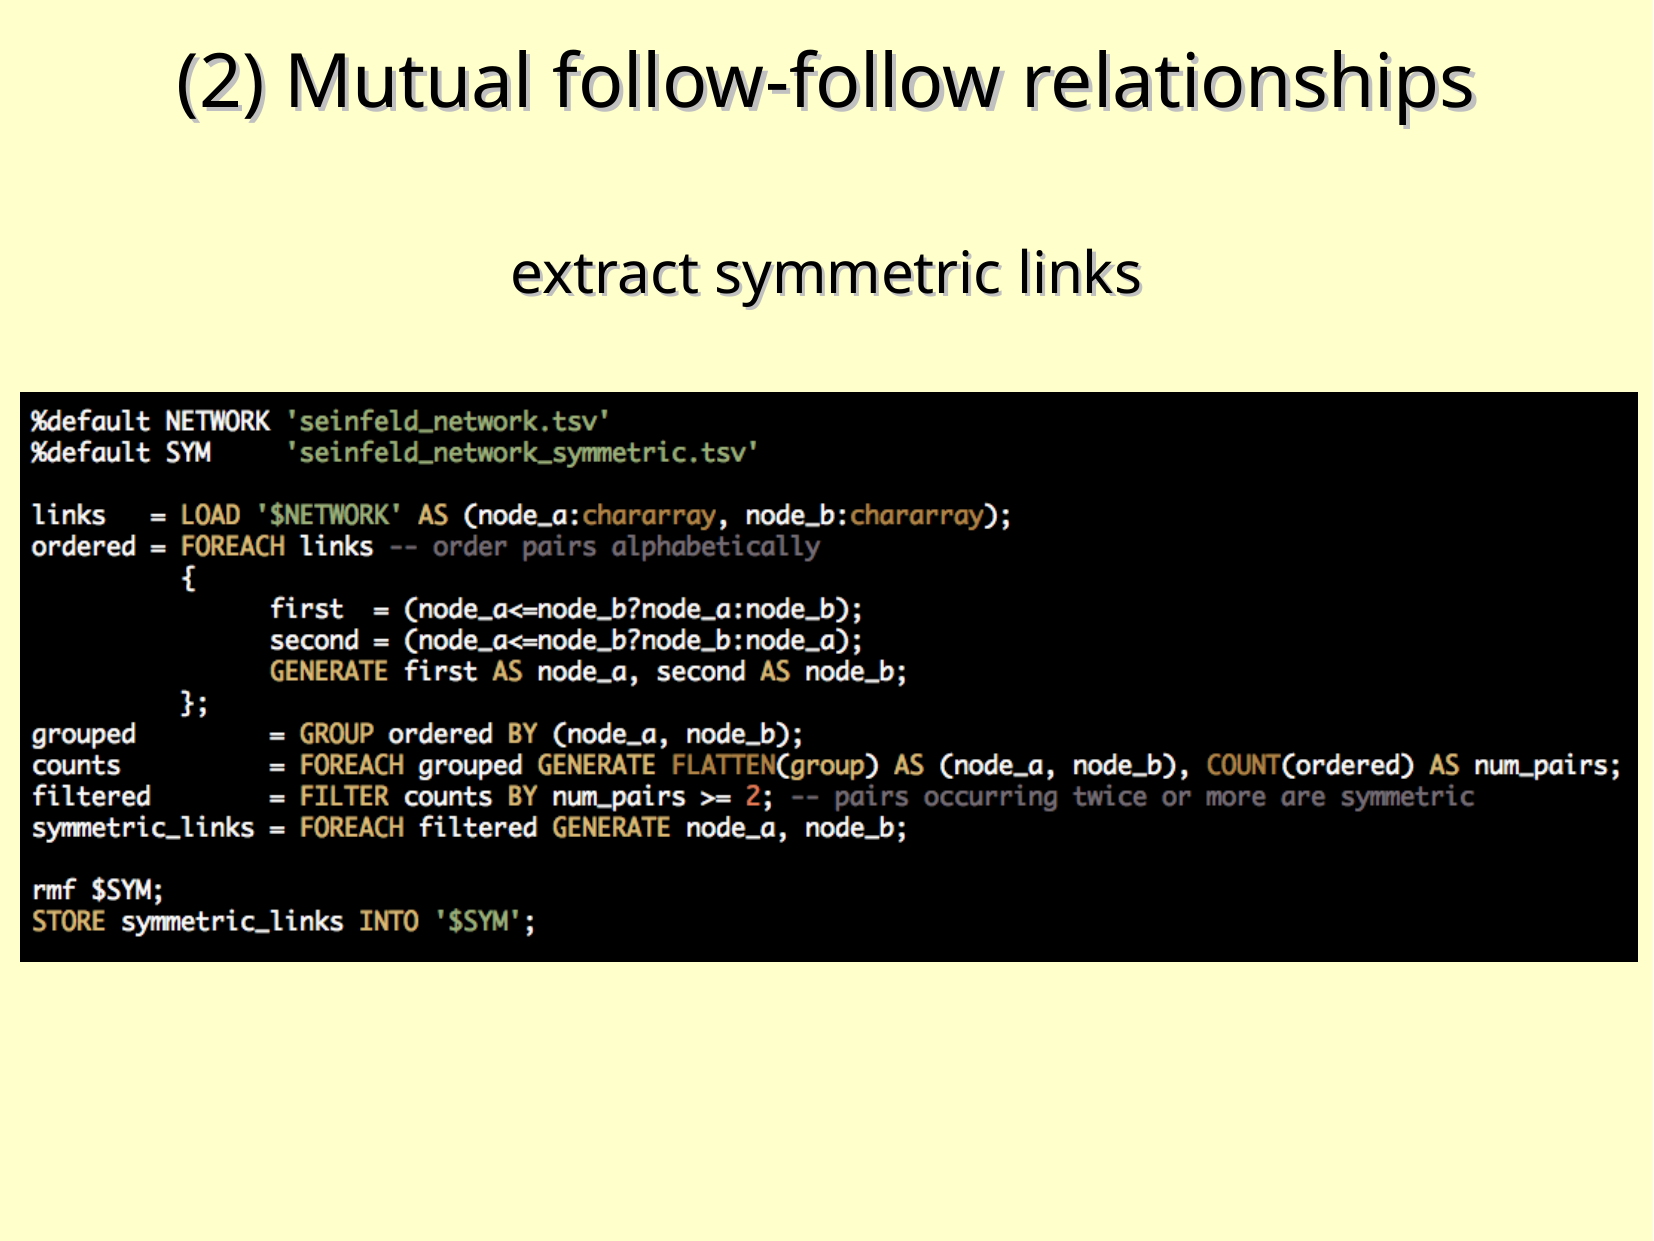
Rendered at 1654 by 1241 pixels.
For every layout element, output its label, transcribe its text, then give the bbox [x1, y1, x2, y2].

picture [20, 392, 1638, 962]
title (2) Mutual follow-follow relationships extract symmetric links [82, 55, 1571, 392]
